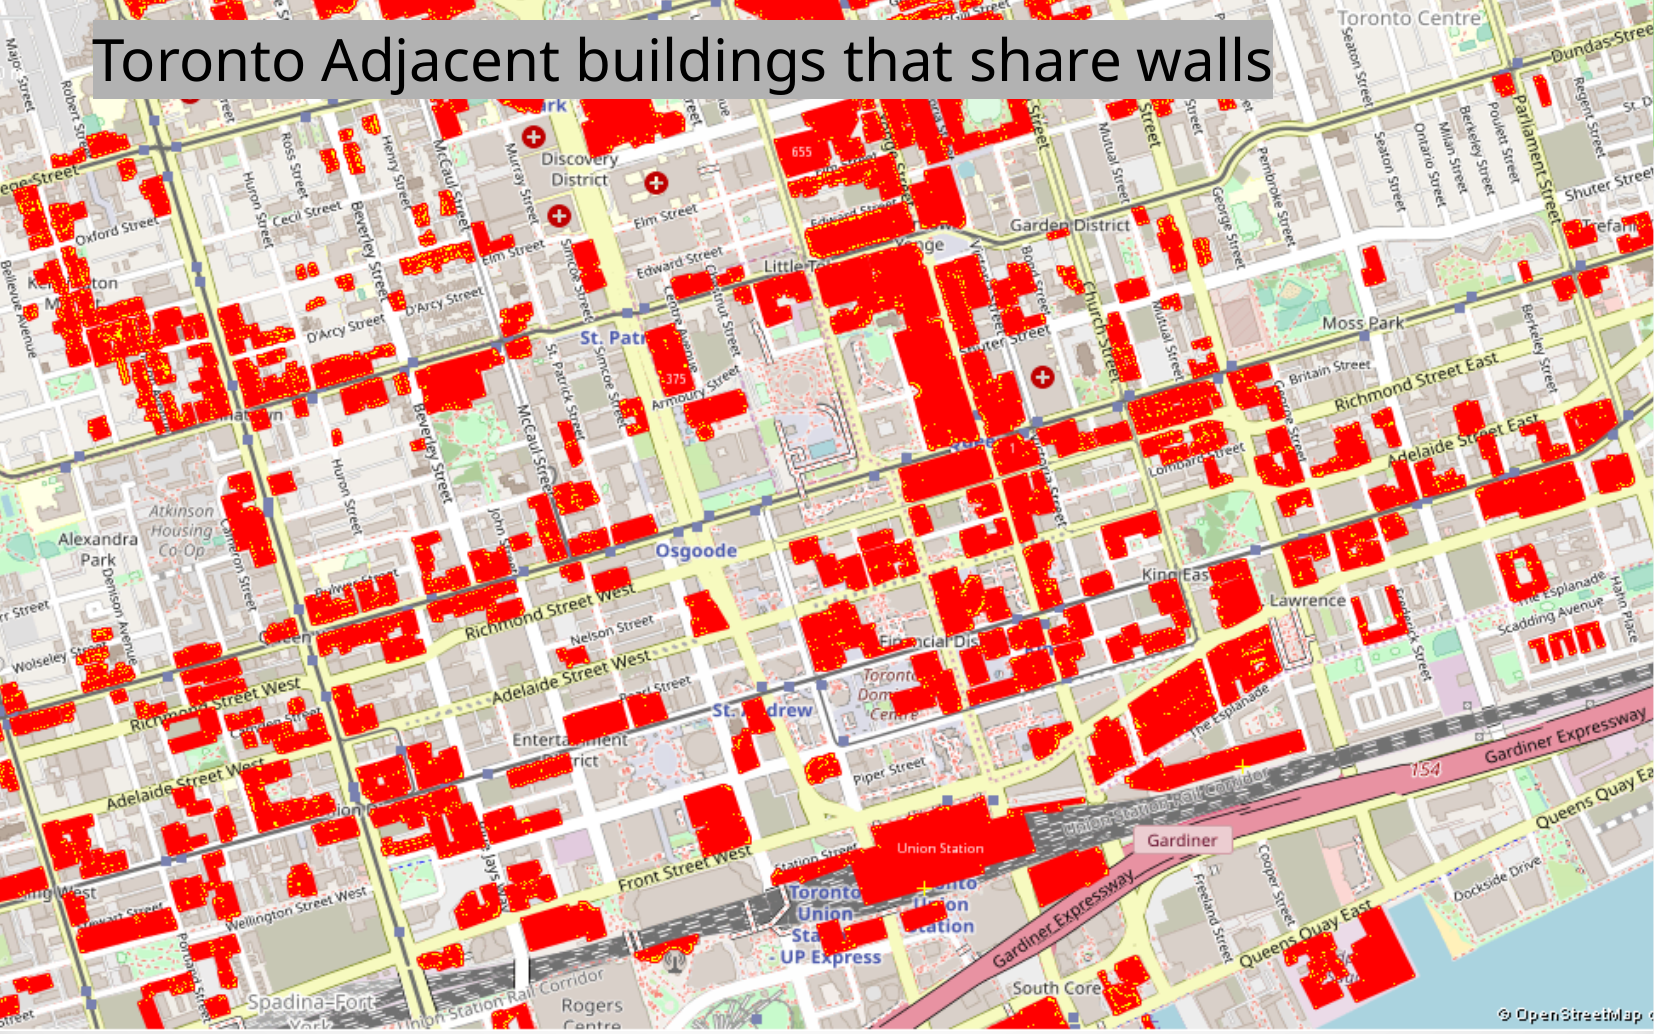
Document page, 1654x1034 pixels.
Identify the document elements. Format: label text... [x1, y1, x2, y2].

list Toronto Adjacent buildings that share walls [21, 19, 1654, 158]
picture [0, 0, 1654, 1034]
